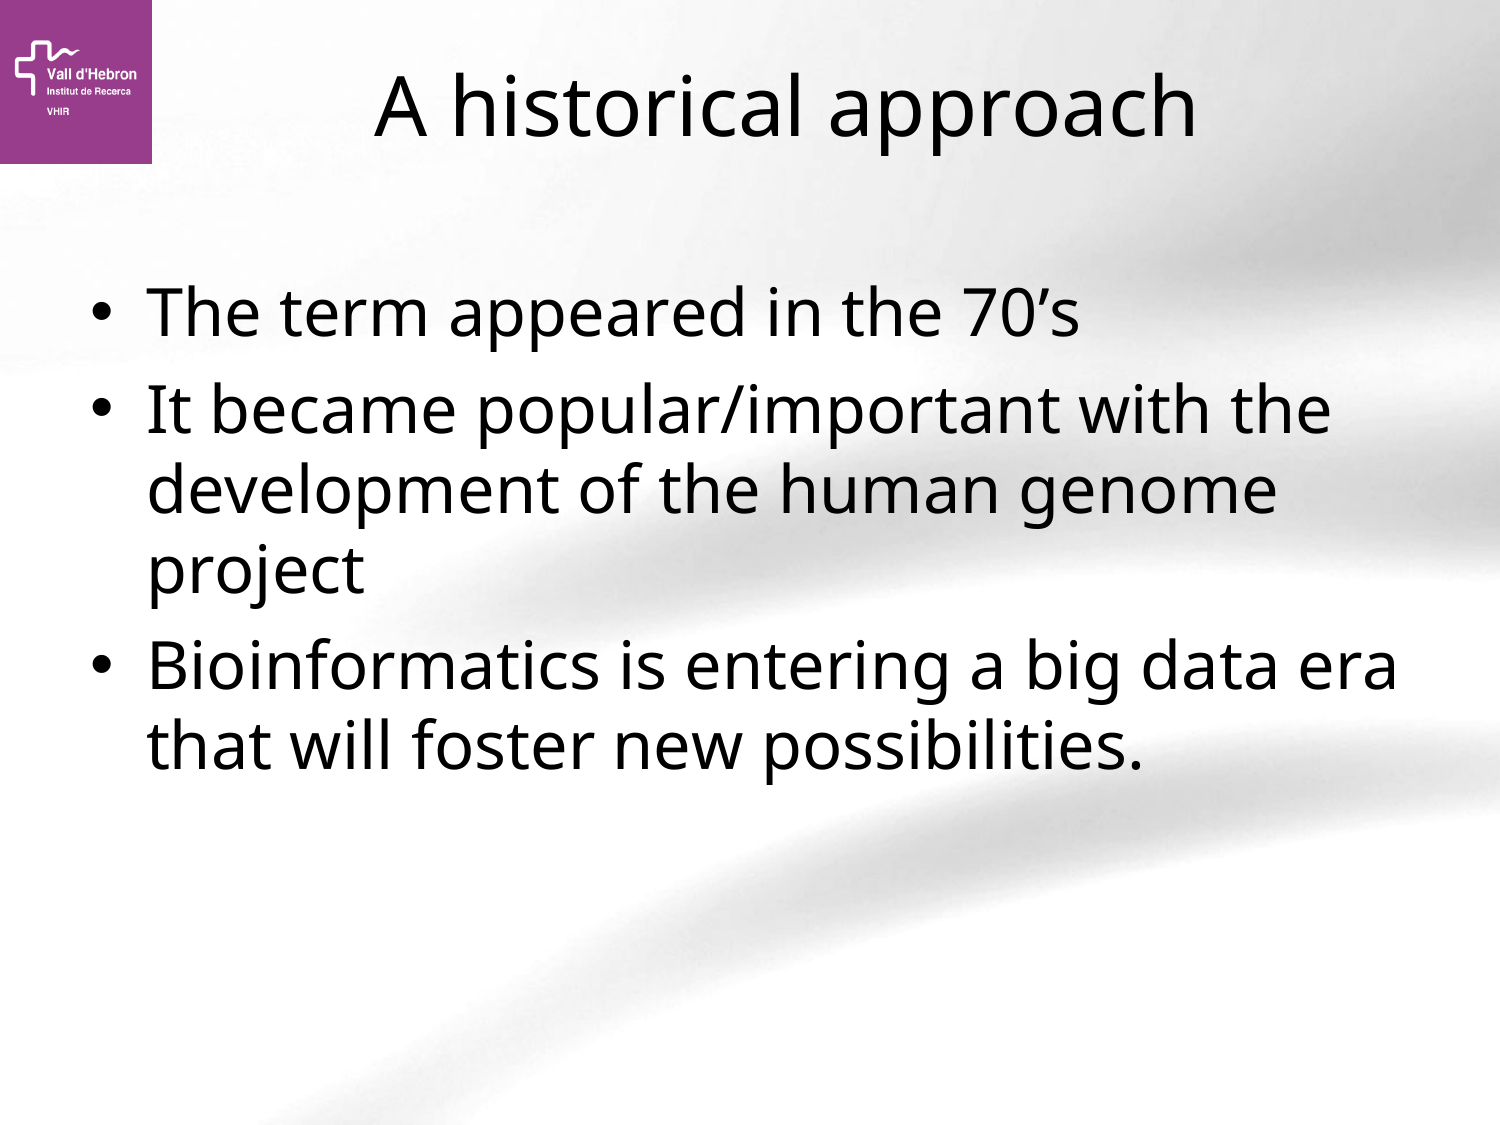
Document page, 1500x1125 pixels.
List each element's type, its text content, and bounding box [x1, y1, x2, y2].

text_box The term appeared in the 70’s It became popular/important with the development of the human genome project Bioinformatics is entering a big data era that will foster new possibilities. [75, 262, 1426, 1005]
picture [0, 0, 1500, 1125]
text_box A historical approach [150, 45, 1426, 233]
